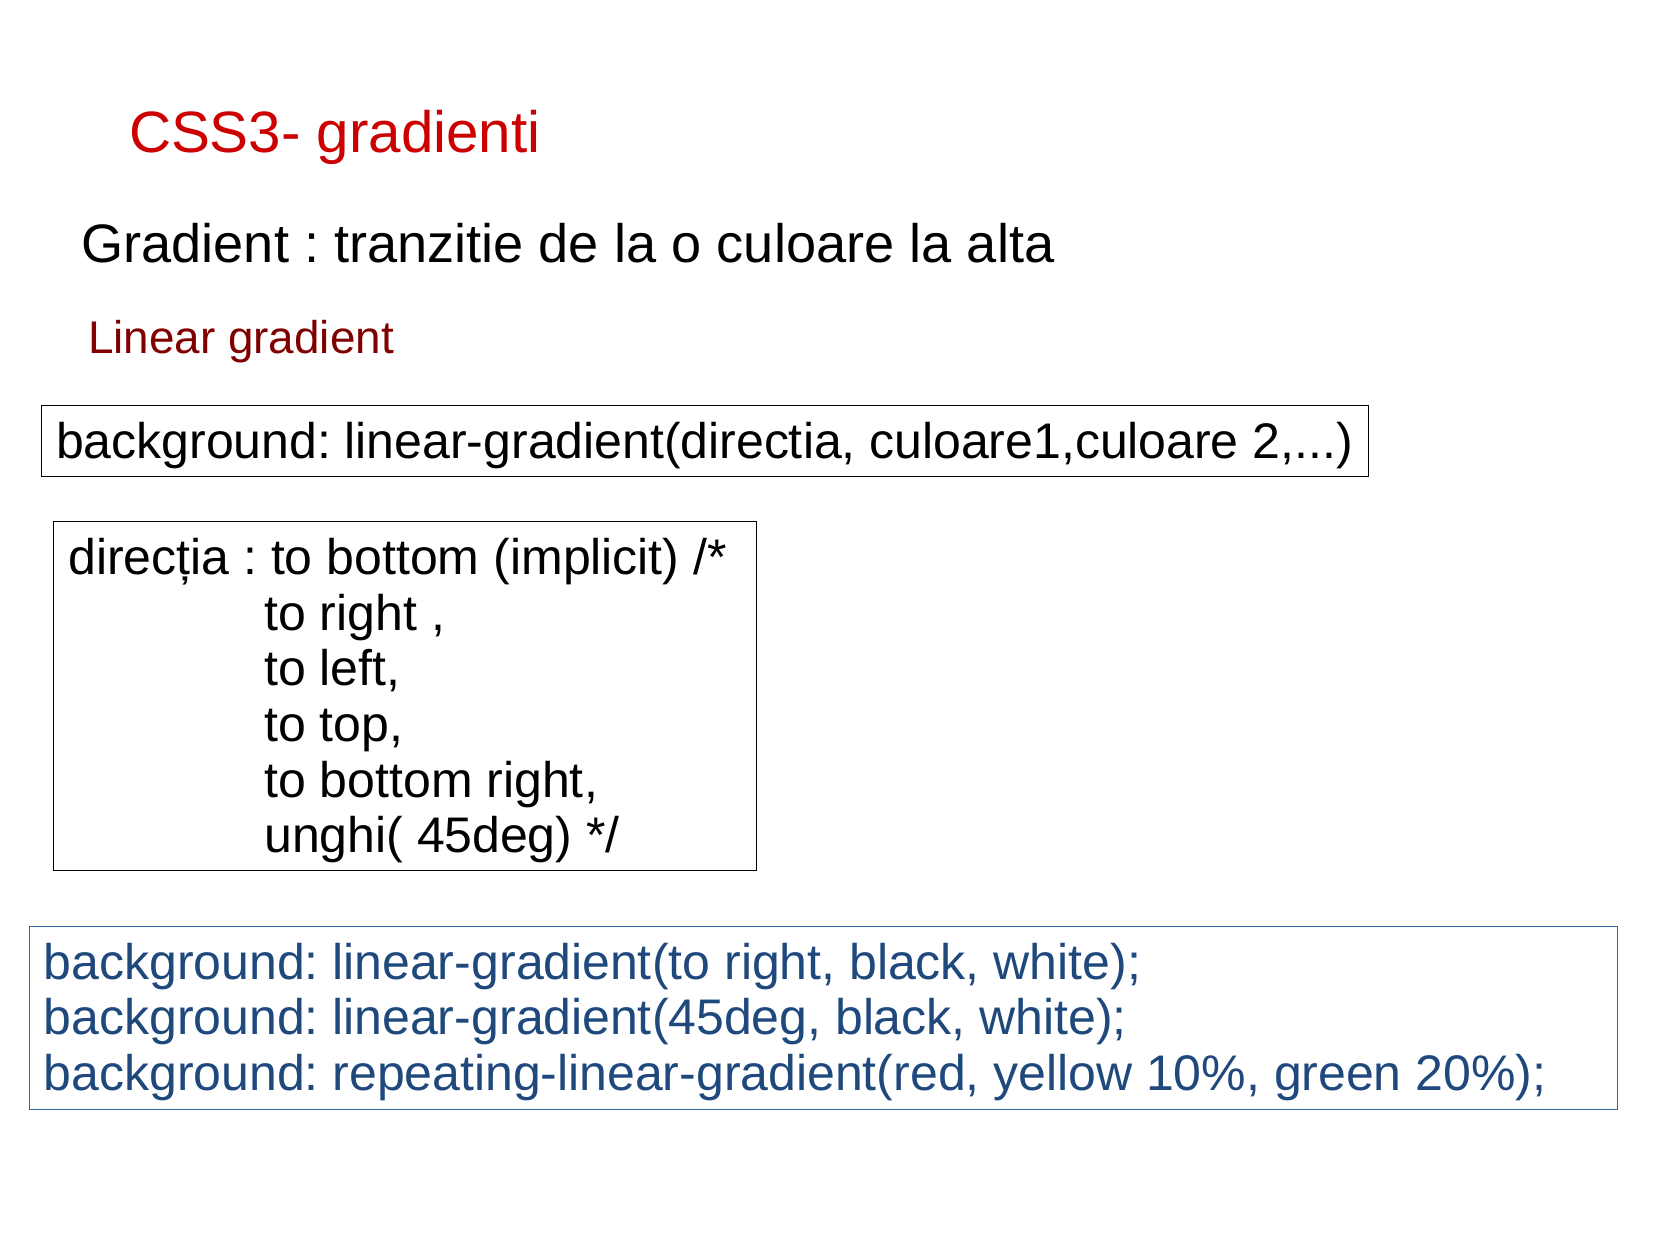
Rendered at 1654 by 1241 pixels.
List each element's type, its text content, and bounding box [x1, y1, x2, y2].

text_box Linear gradient [73, 305, 410, 372]
text_box background: linear-gradient(to right, black, white); background: linear-gradient(45deg, black, white); background: repeating-linear-gradient(red, yellow 10%, green 20%); [29, 926, 1618, 1110]
text_box background: linear-gradient(directia, culoare1,culoare 2,...) [41, 405, 1369, 477]
text_box Gradient : tranzitie de la o culoare la alta [66, 205, 1071, 282]
text_box direcția : to bottom (implicit) /* to right , to left, to top, to bottom right, unghi( 45deg) */ [53, 521, 757, 871]
text_box CSS3- gradienti [114, 92, 557, 173]
